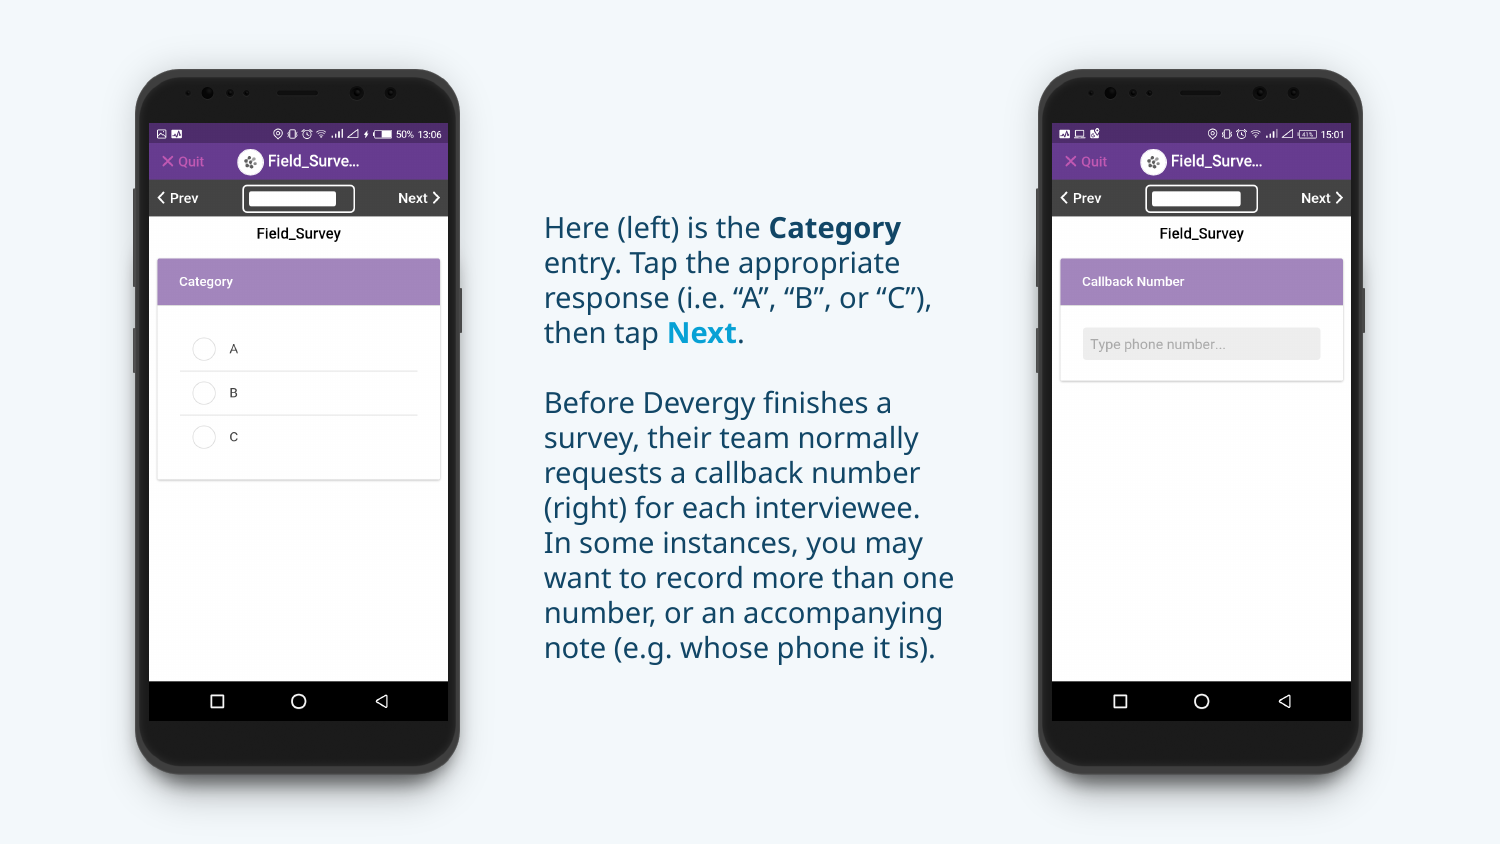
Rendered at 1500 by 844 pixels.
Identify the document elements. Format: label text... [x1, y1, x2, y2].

picture [0, 0, 597, 844]
picture [903, 0, 1500, 844]
text_box Here (left) is the Category entry. Tap the appropriate response (i.e. “A”, “B”, or “C”), then tap Next. Before Devergy finishes a survey, their team normally requests a callback number (right) for each interviewee. In some instances, you may want to record more than one number, or an accompanying note (e.g. whose phone it is). [597, 194, 971, 738]
